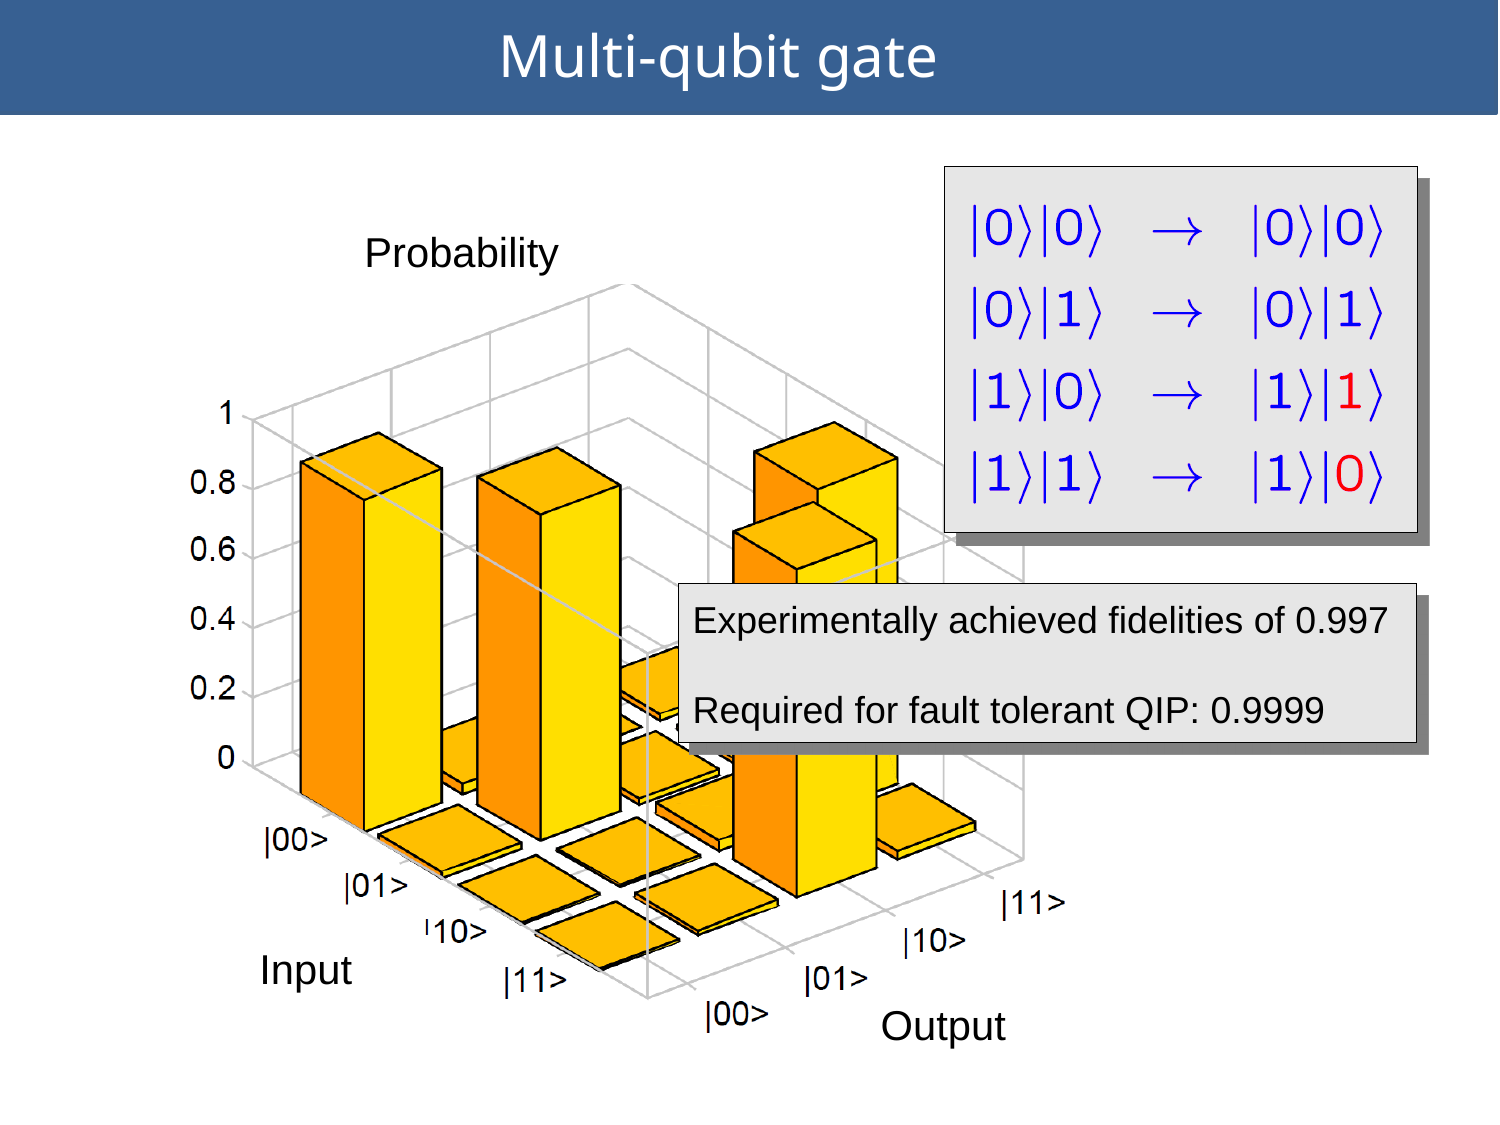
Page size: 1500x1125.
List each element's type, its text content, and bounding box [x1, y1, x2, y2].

text_box Input [180, 935, 431, 1001]
text_box Output [818, 990, 1069, 1057]
text_box [944, 166, 1418, 533]
text_box Experimentally achieved fidelities of 0.997 Required for fault tolerant QIP: 0.9999 [678, 583, 1417, 743]
text_box Probability [218, 218, 706, 284]
list Multi-qubit gate [156, 18, 1282, 104]
picture [168, 218, 1081, 1059]
picture [973, 203, 1384, 506]
